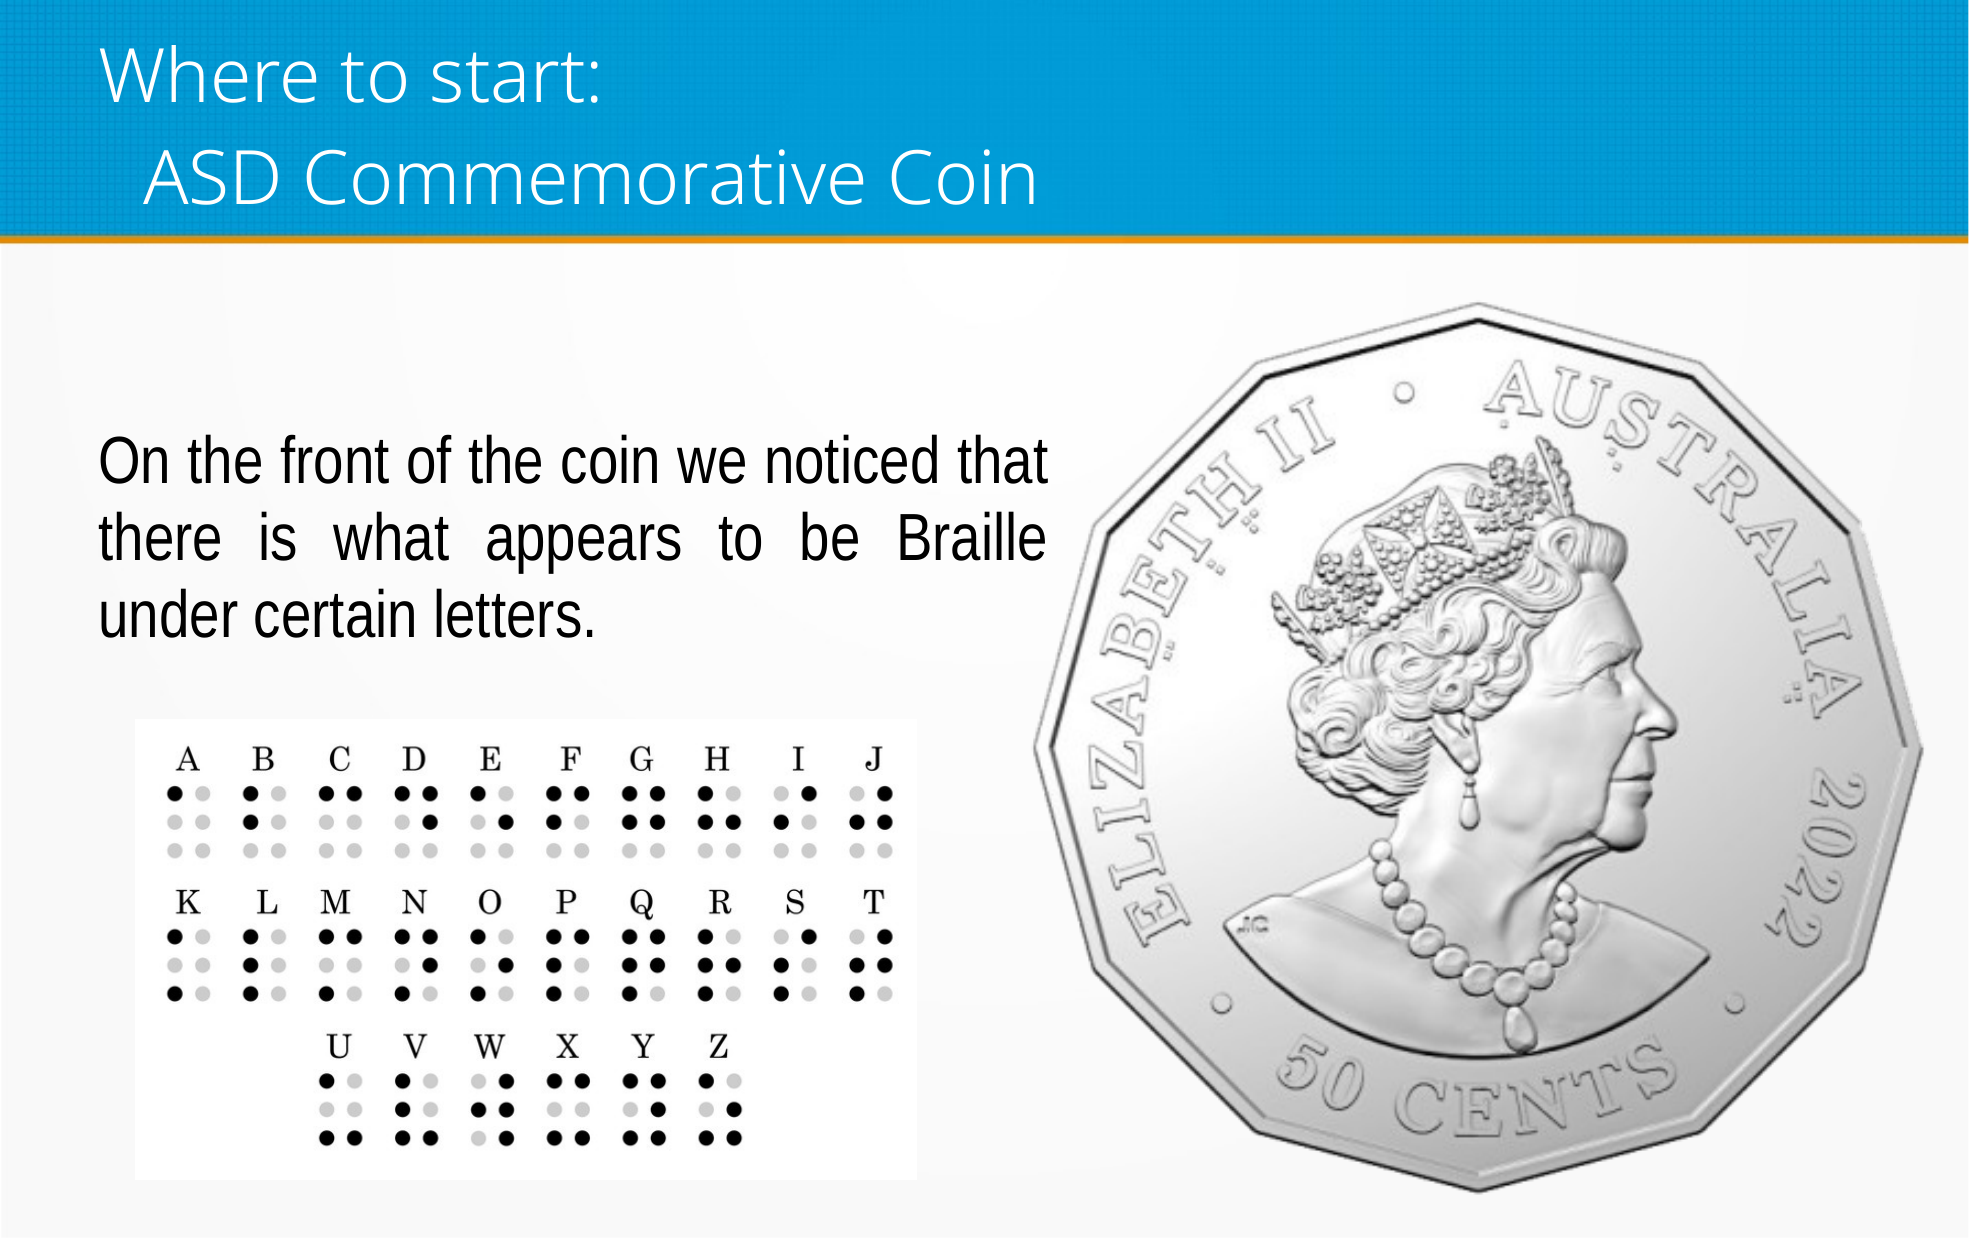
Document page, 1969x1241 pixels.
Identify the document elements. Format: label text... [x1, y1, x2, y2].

picture [0, 233, 1969, 1241]
title Where to start: ASD Commemorative Coin [98, 19, 1870, 227]
list On the front of the coin we noticed that there is what appears to be Braille under certain letters. [98, 315, 1021, 1156]
